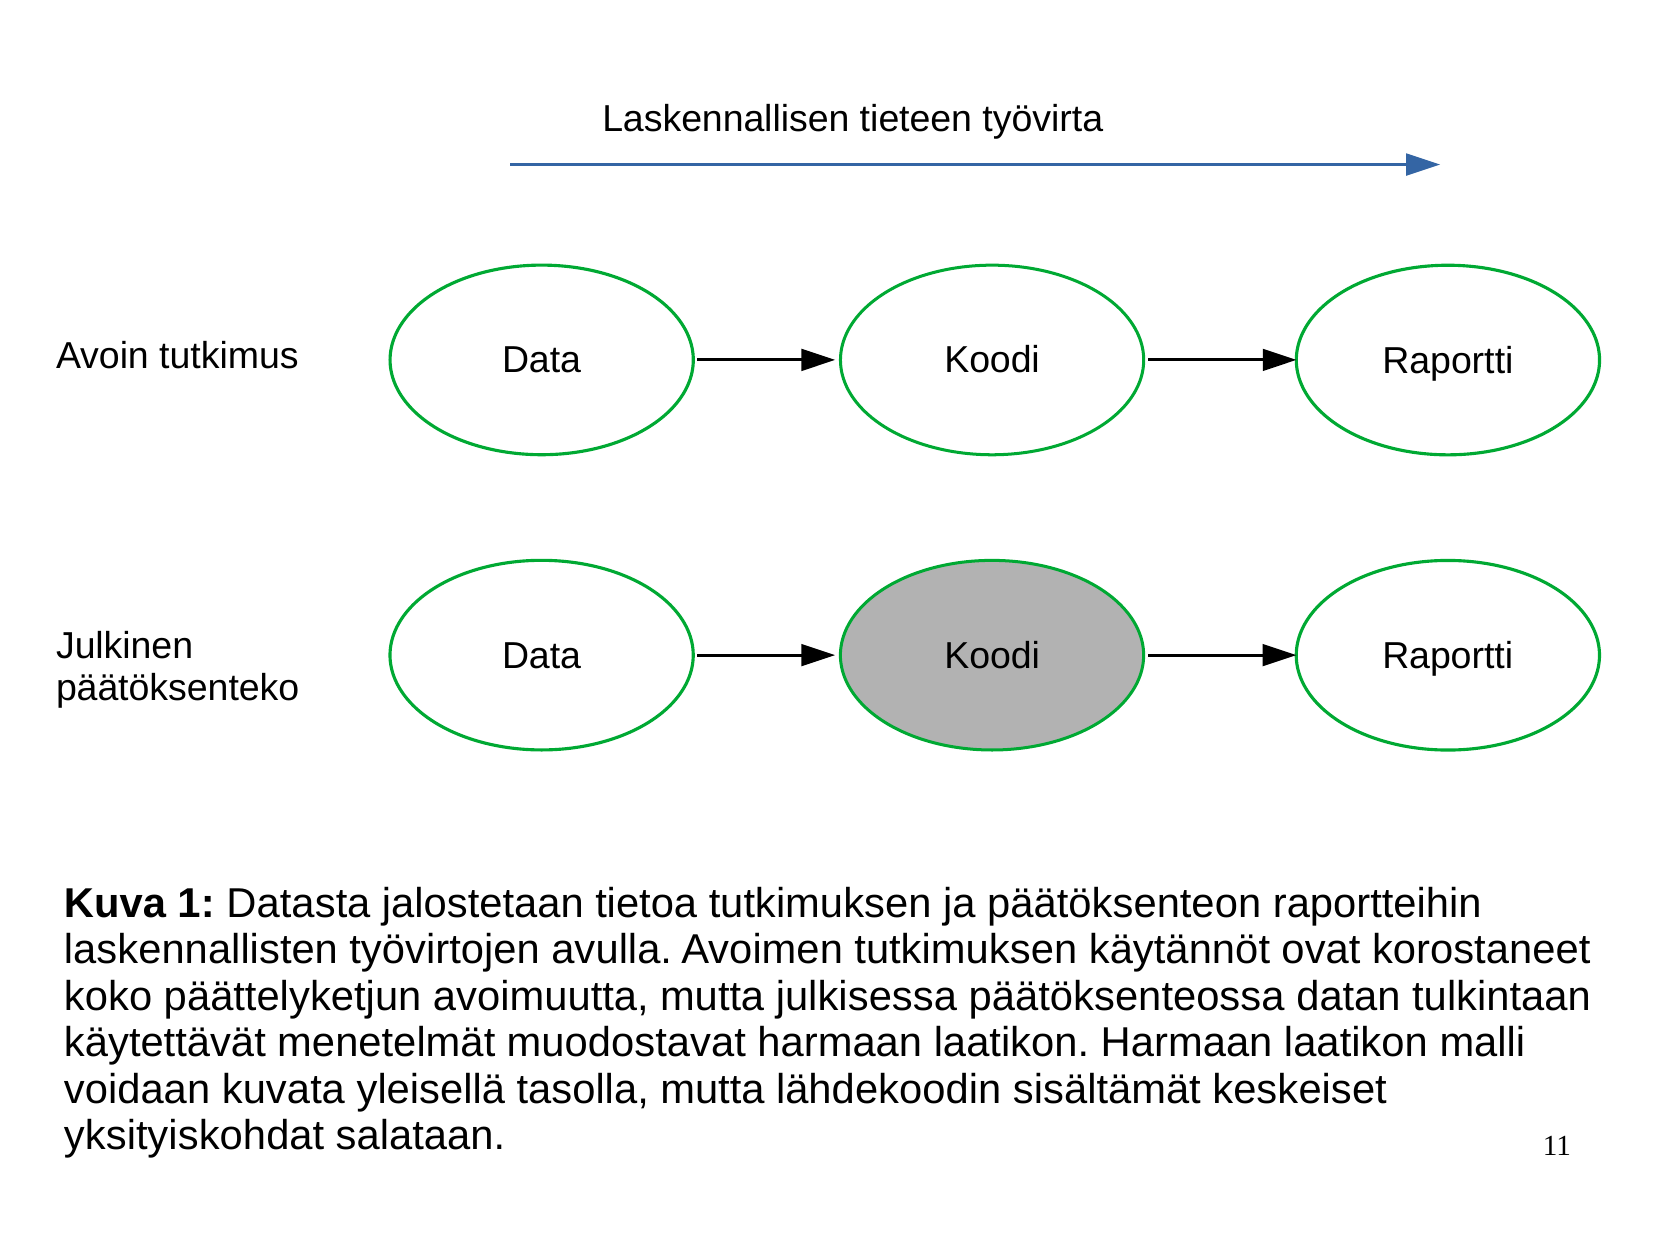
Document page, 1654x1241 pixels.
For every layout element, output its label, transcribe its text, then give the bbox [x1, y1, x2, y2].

text_box Koodi [840, 265, 1144, 455]
text_box Laskennallisen tieteen työvirta [587, 90, 1119, 147]
text_box Data [390, 265, 694, 455]
text_box Raportti [1296, 265, 1600, 455]
text_box Data [390, 560, 694, 750]
text_box Julkinen päätöksenteko [41, 617, 352, 716]
text_box Kuva 1: Datasta jalostetaan tietoa tutkimuksen ja päätöksenteon raportteihin laskennallisten työvirtojen avulla. Avoimen tutkimuksen käytännöt ovat korostaneet koko päättelyketjun avoimuutta, mutta julkisessa päätöksenteossa datan tulkintaan käytettävät menetelmät muodostavat harmaan laatikon. Harmaan laatikon malli voidaan kuvata yleisellä tasolla, mutta lähdekoodin sisältämät keskeiset yksityiskohdat salataan. [49, 872, 1621, 1203]
text_box Koodi [840, 560, 1144, 751]
text_box Avoin tutkimus [41, 327, 352, 427]
text_box Raportti [1296, 560, 1600, 751]
